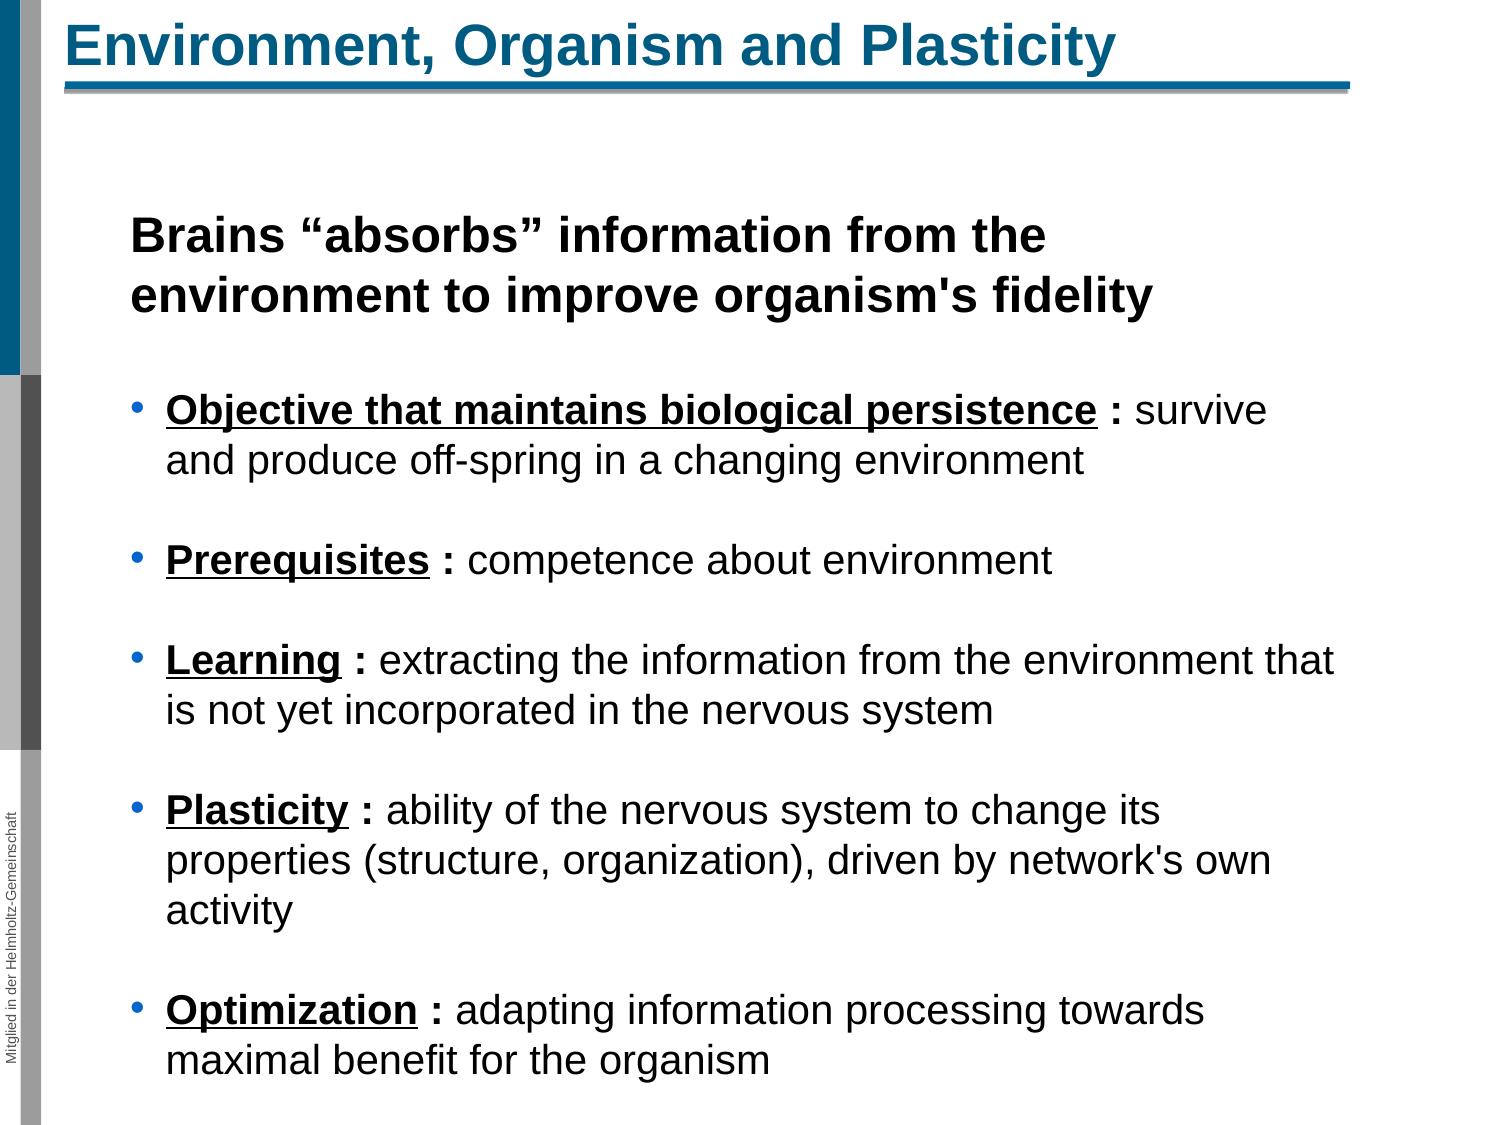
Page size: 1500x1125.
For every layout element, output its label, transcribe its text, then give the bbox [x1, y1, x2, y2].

text_box Brains “absorbs” information from the environment to improve organism's fidelity Objective that maintains biological persistence : survive and produce off-spring in a changing environment Prerequisites : competence about environment Learning : extracting the information from the environment that is not yet incorporated in the nervous system Plasticity : ability of the nervous system to change its properties (structure, organization), driven by network's own activity Optimization : adapting information processing towards maximal benefit for the organism [115, 195, 1350, 980]
text_box Environment, Organism and Plasticity [64, 7, 1440, 102]
